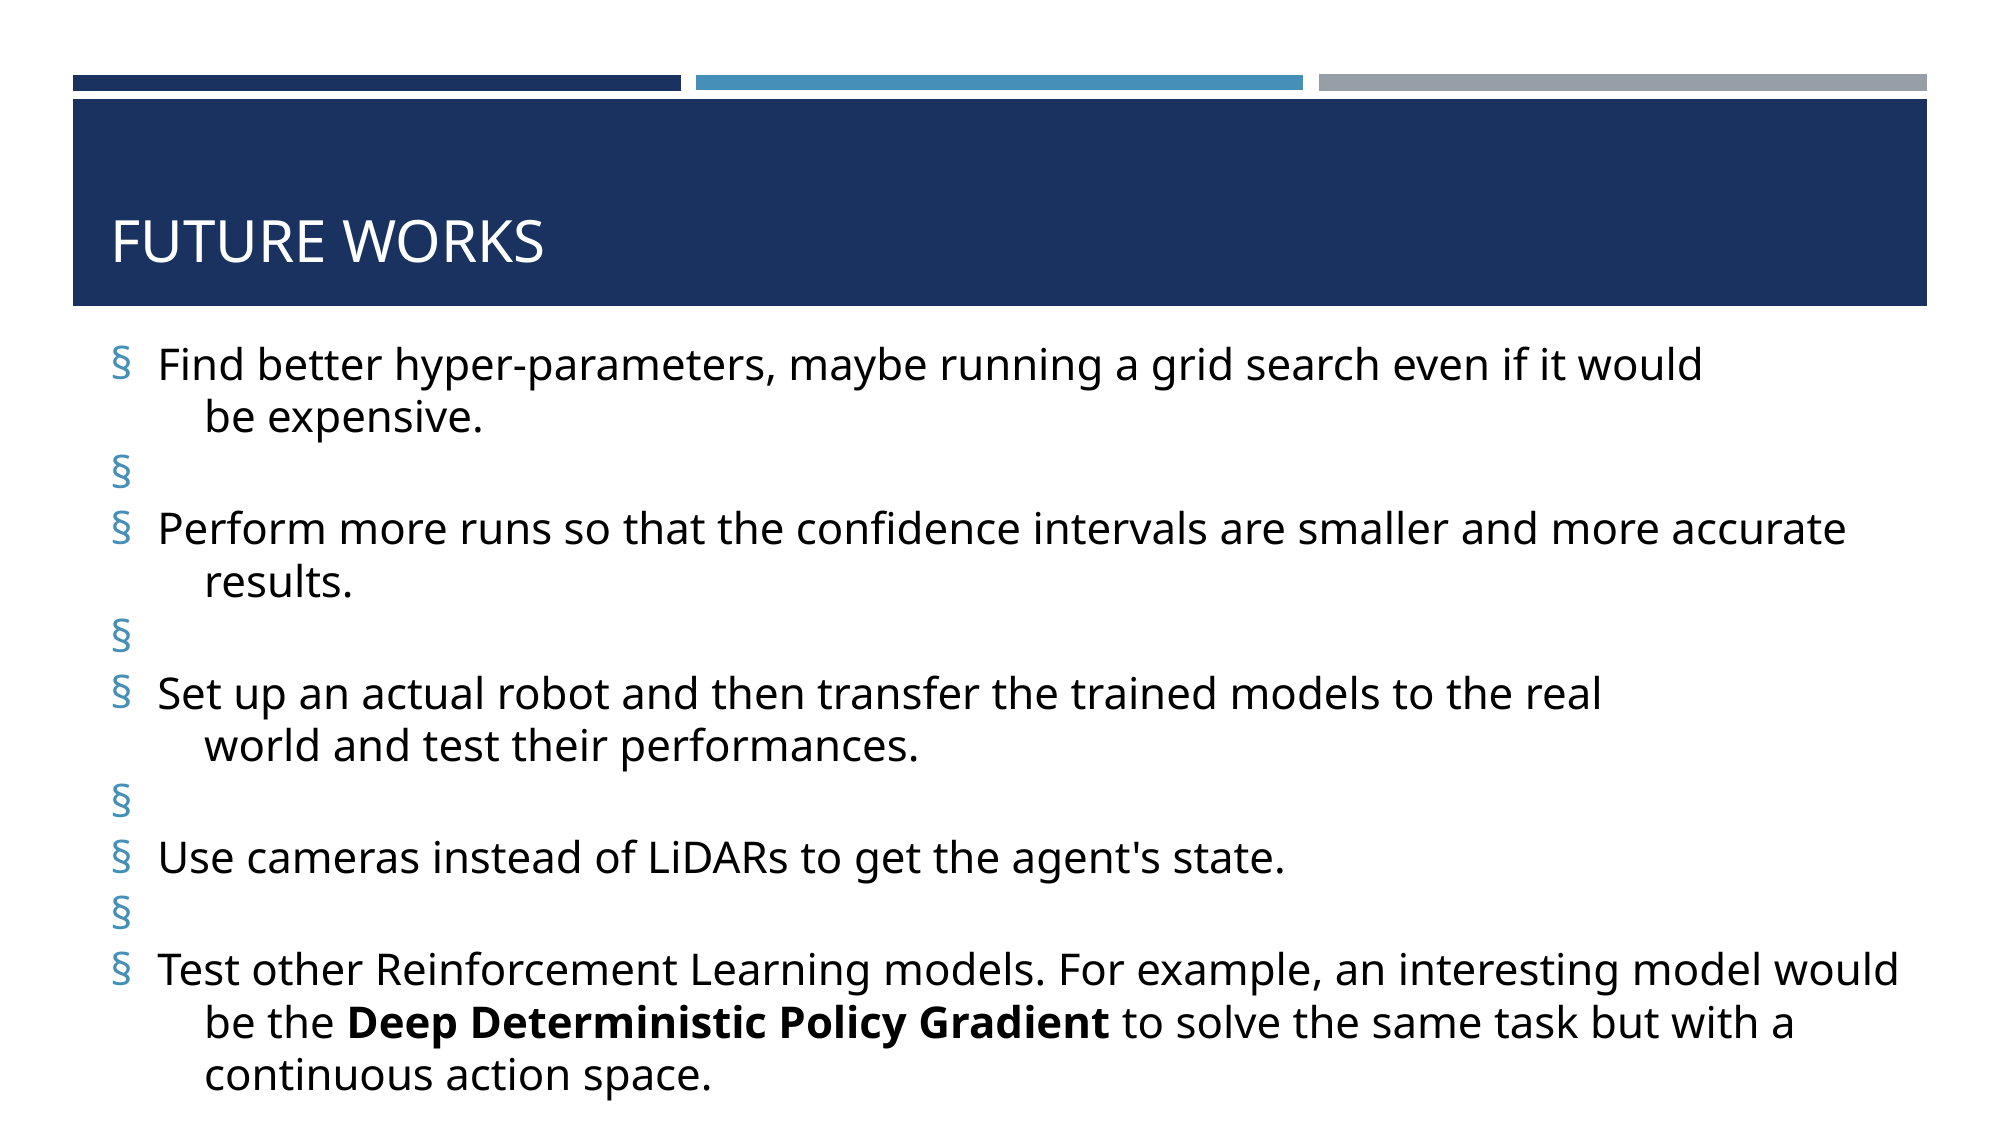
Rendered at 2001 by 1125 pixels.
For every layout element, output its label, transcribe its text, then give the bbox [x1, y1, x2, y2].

text_box Find better hyper-parameters, maybe running a grid search even if it would be expensive. Perform more runs so that the confidence intervals are smaller and more accurate results. Set up an actual robot and then transfer the trained models to the real world and test their performances. Use cameras instead of LiDARs to get the agent's state. Test other Reinforcement Learning models. For example, an interesting model would be the Deep Deterministic Policy Gradient to solve the same task but with a continuous action space. [95, 392, 1929, 1044]
title Future Works [95, 119, 1905, 282]
